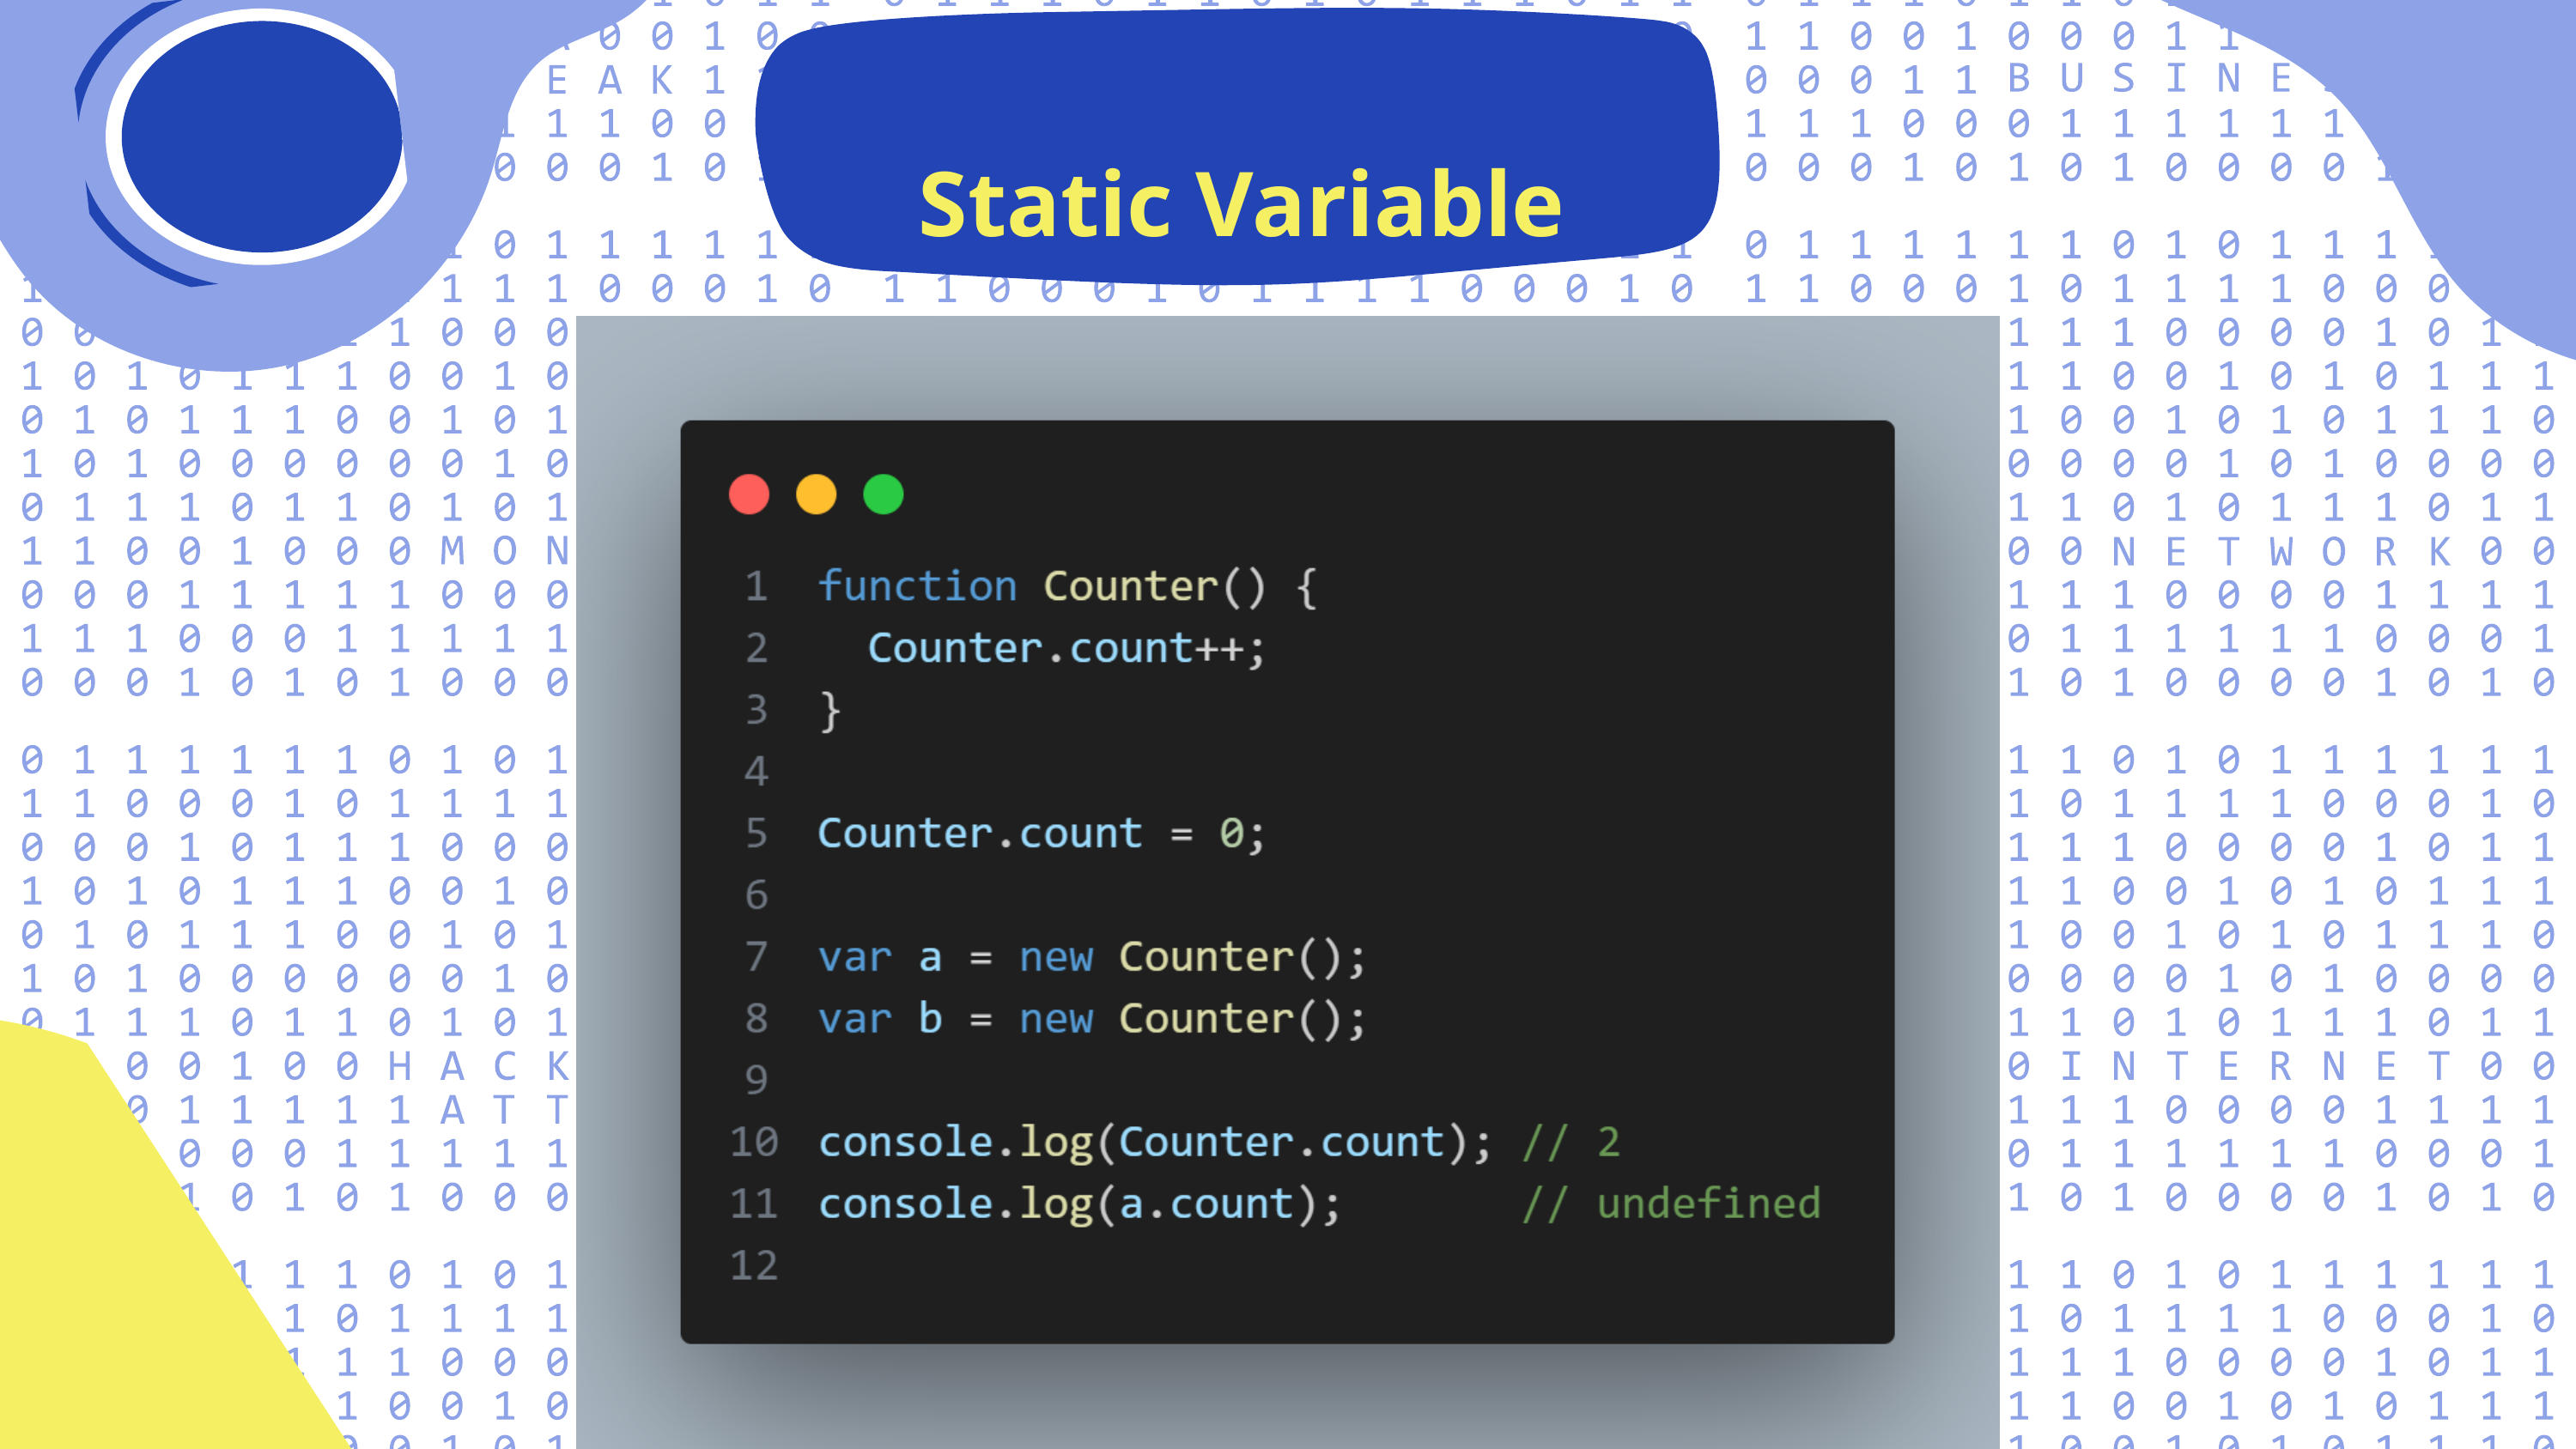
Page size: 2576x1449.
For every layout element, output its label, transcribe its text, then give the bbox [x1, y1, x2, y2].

text_box [1269, 215, 1286, 227]
text_box [1391, 215, 1408, 227]
picture [576, 316, 2000, 1449]
text_box Static Variable [847, 0, 1637, 215]
text_box [1222, 215, 1226, 222]
text_box [0, 0, 2576, 1449]
text_box [1449, 215, 1467, 226]
text_box [1024, 215, 1041, 227]
